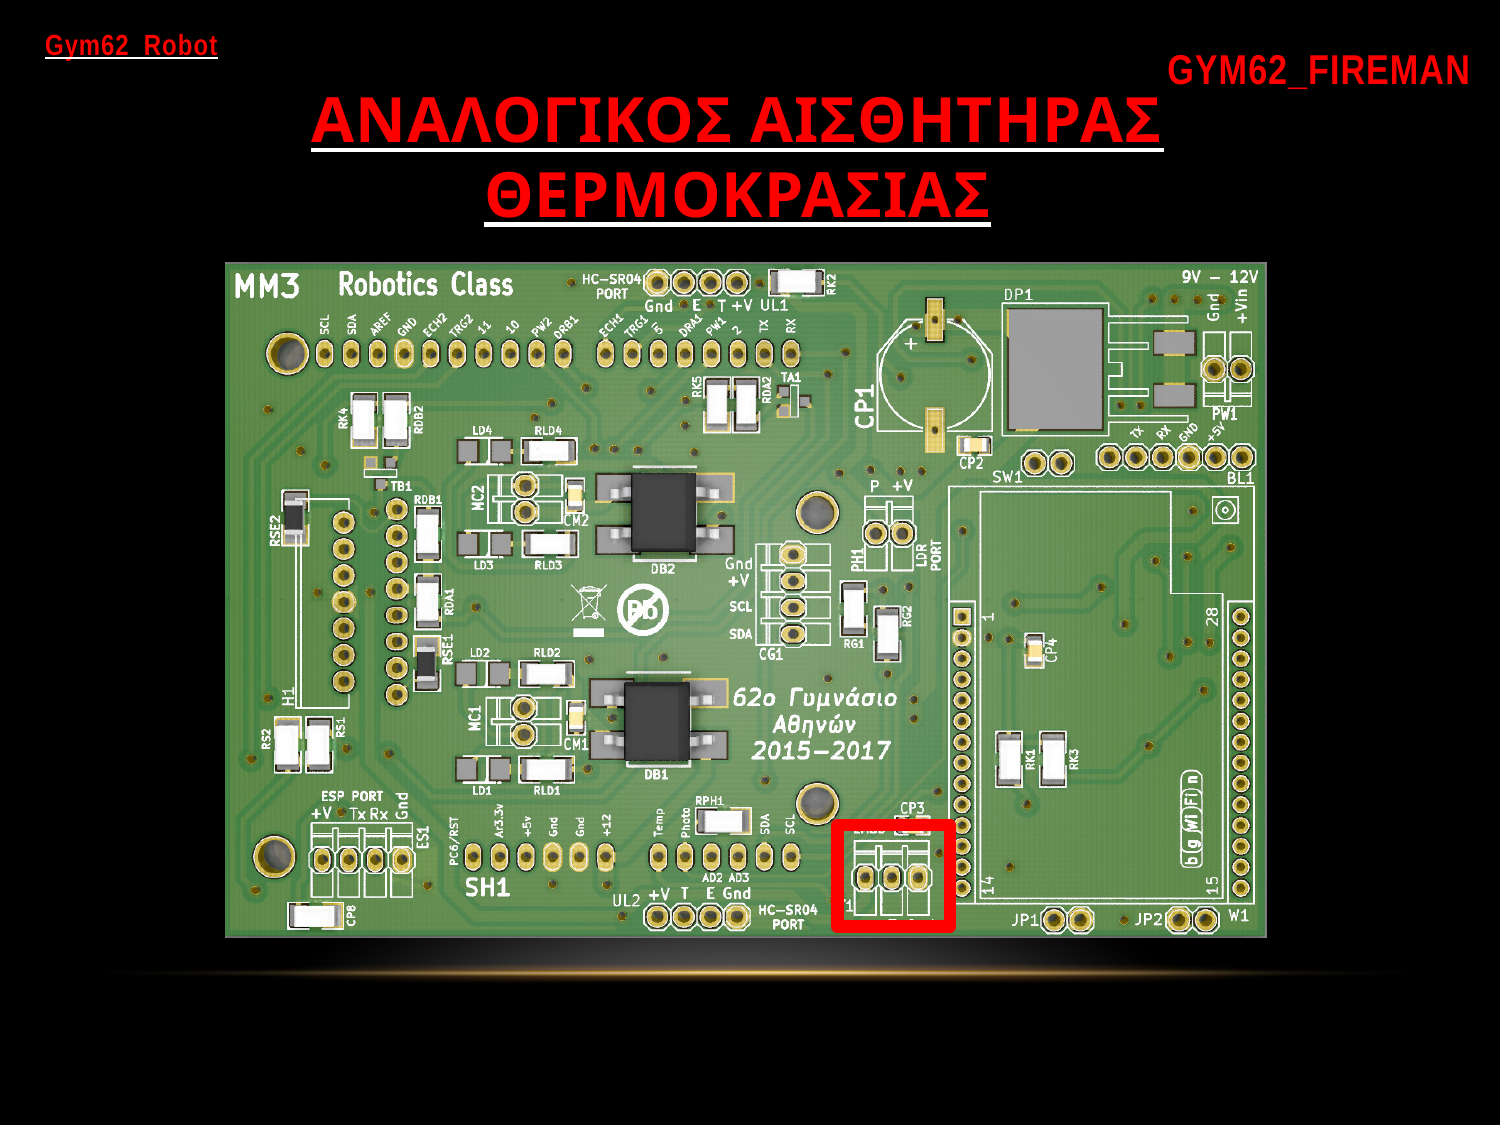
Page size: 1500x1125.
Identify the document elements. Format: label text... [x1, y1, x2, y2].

text_box Gym62_FireMan [1143, 18, 1494, 100]
picture [0, 0, 1500, 1125]
text_box Gym62_Robot [24, 6, 238, 69]
text_box Αναλογικοσ αισθητηρασ θερμοκρασιασ [87, 49, 1388, 238]
